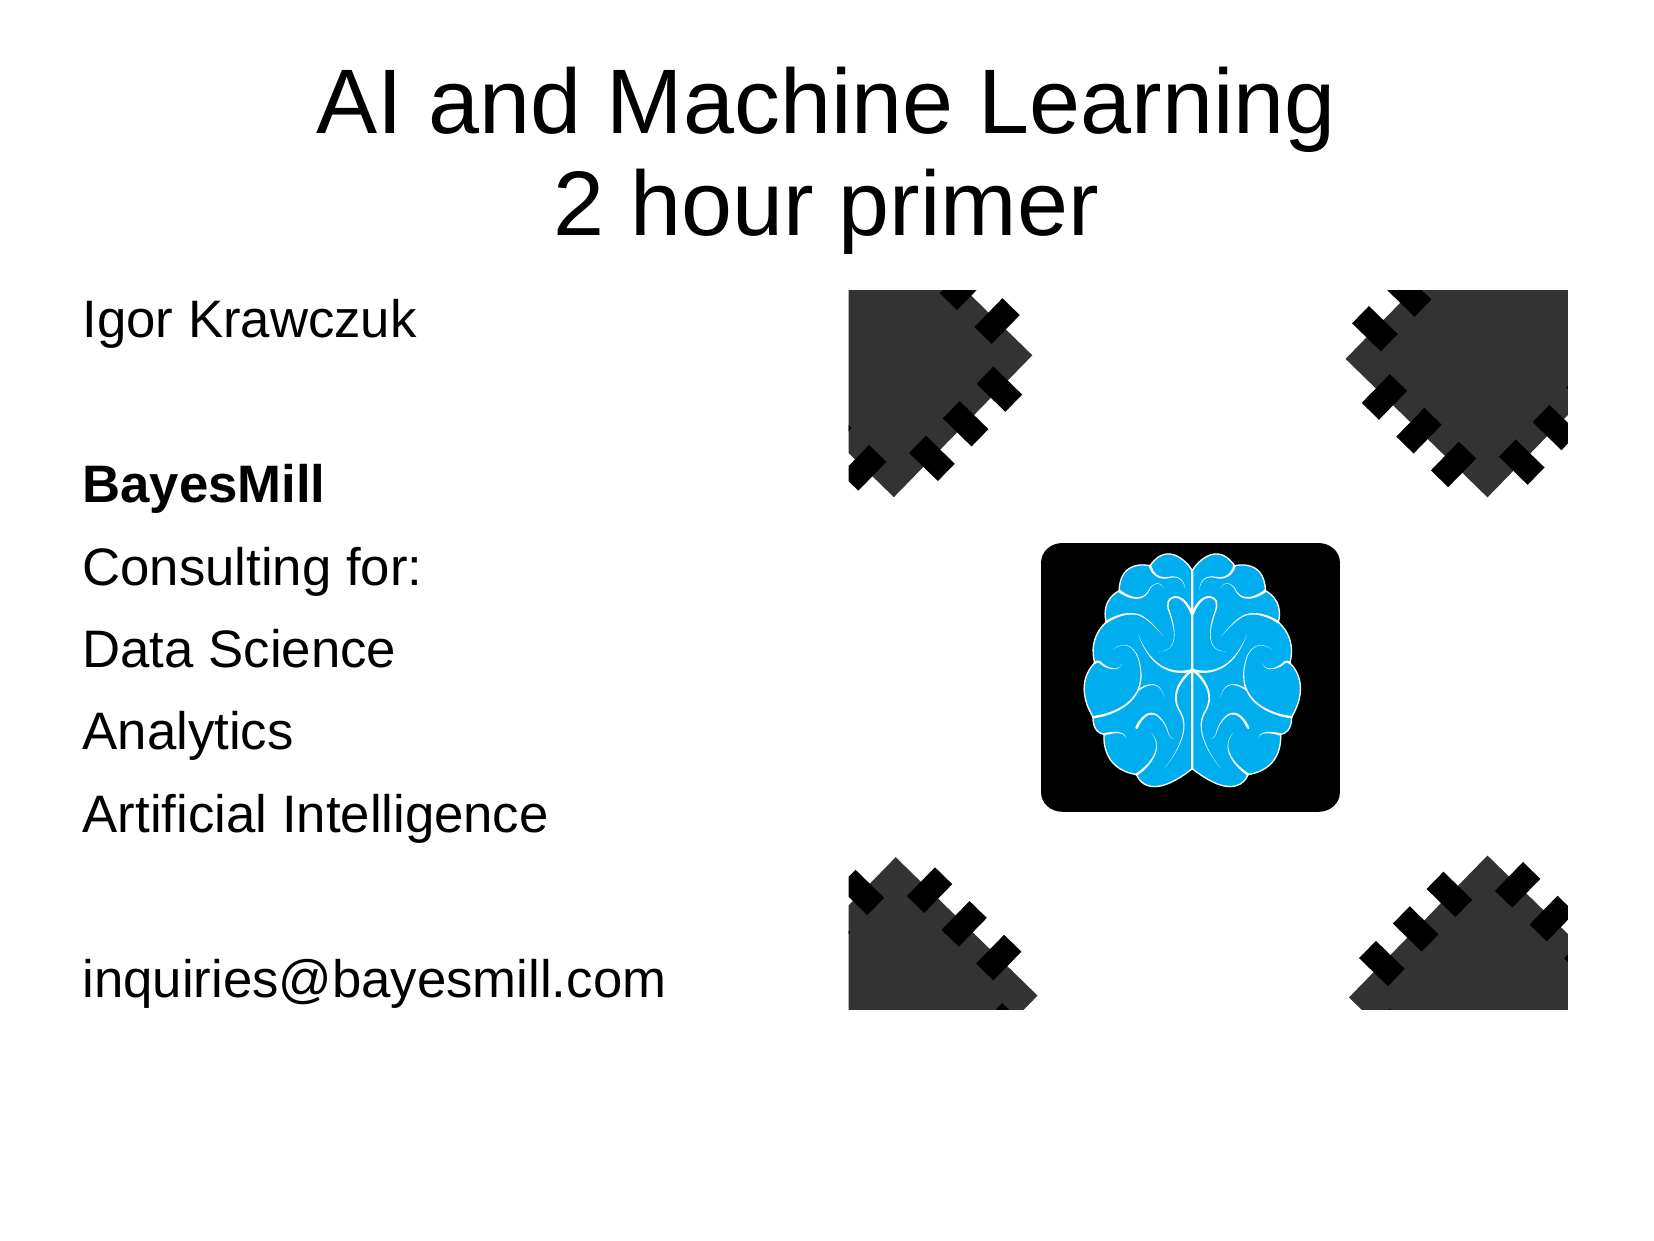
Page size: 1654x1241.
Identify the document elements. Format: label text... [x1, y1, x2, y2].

title AI and Machine Learning 2 hour primer [82, 49, 1571, 257]
list Igor Krawczuk BayesMill Consulting for: Data Science Analytics Artificial Intelligence inquiries@bayesmill.com [82, 290, 809, 1010]
picture [848, 290, 1568, 1010]
